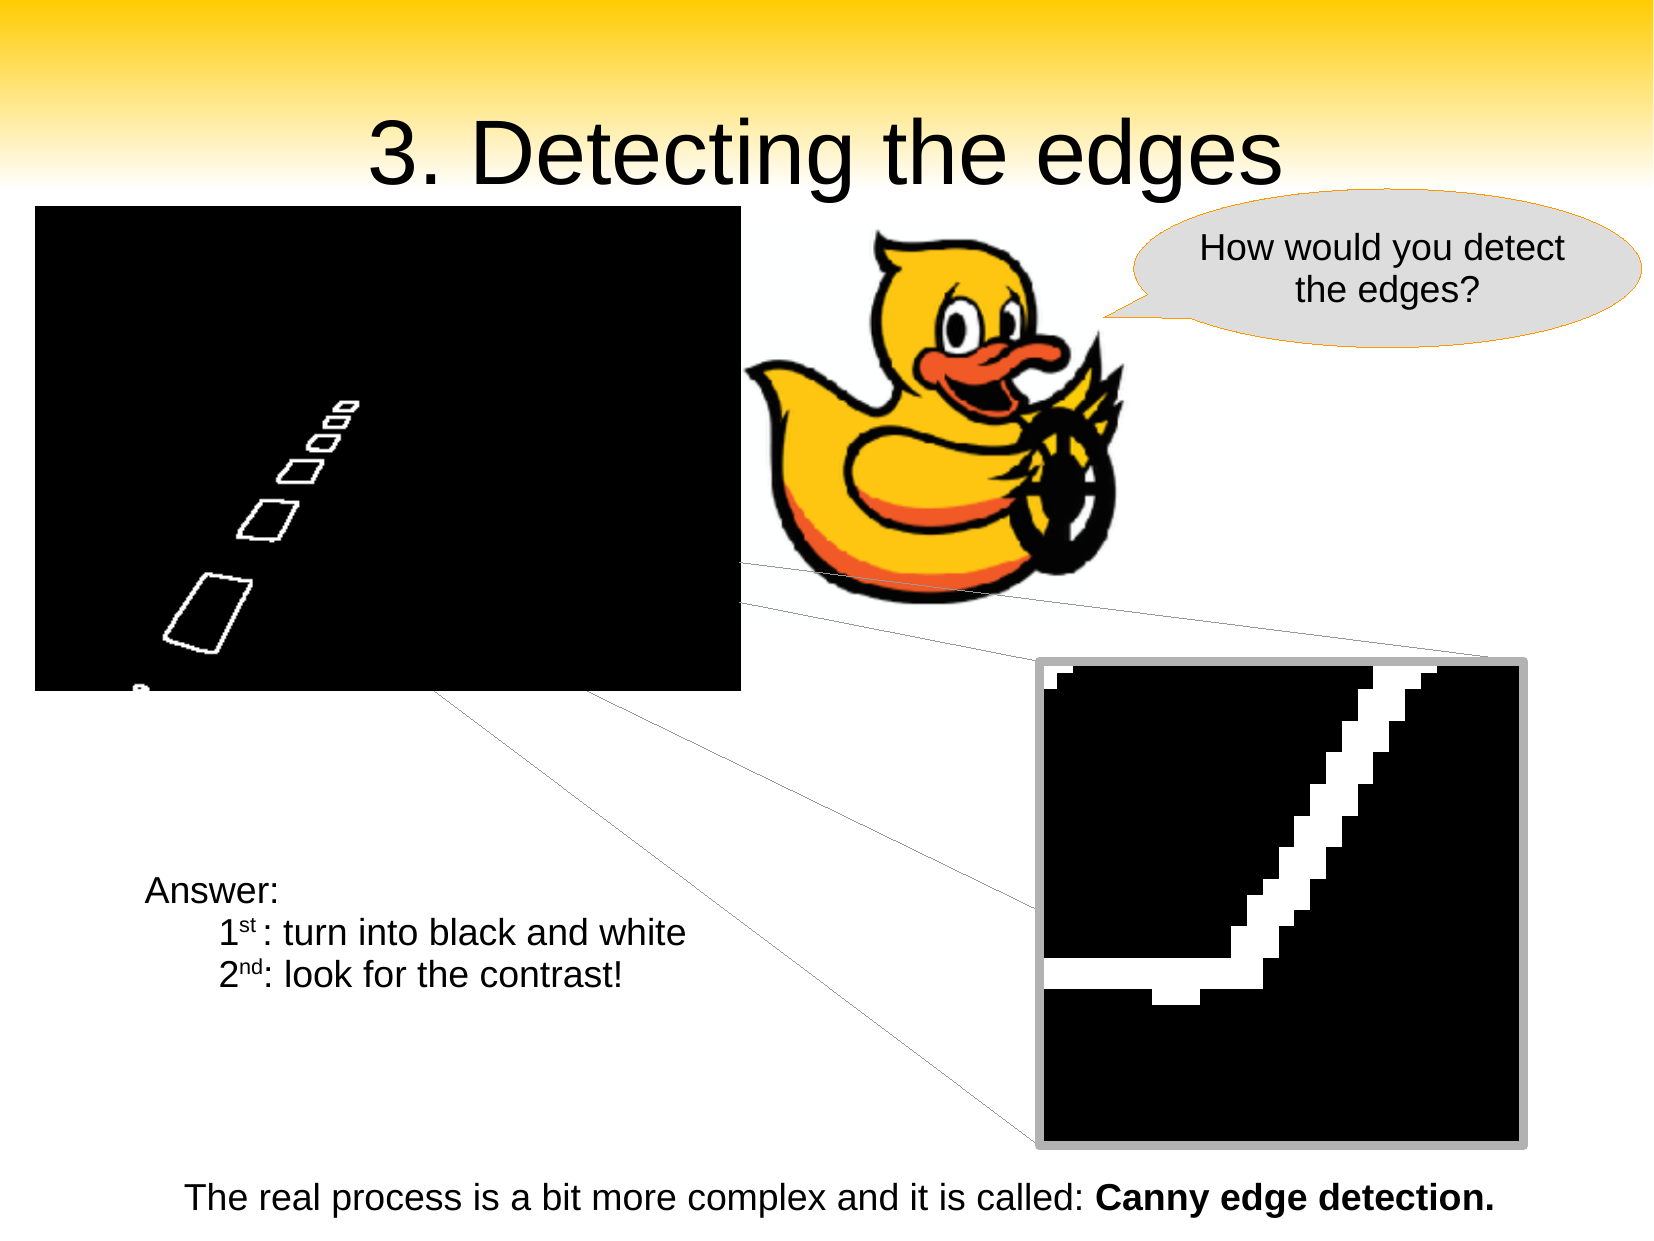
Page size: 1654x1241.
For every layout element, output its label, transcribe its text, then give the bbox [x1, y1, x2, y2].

picture [35, 206, 1140, 691]
text_box Answer: 1st : turn into black and white 2nd: look for the contrast! [129, 862, 702, 1006]
text_box [1039, 661, 1524, 1146]
text_box The real process is a bit more complex and it is called: Canny edge detection. [169, 1169, 1511, 1227]
title 3. Detecting the edges [82, 49, 1571, 257]
text_box [0, 0, 1654, 189]
text_box How would you detect the edges? [1103, 213, 1642, 348]
